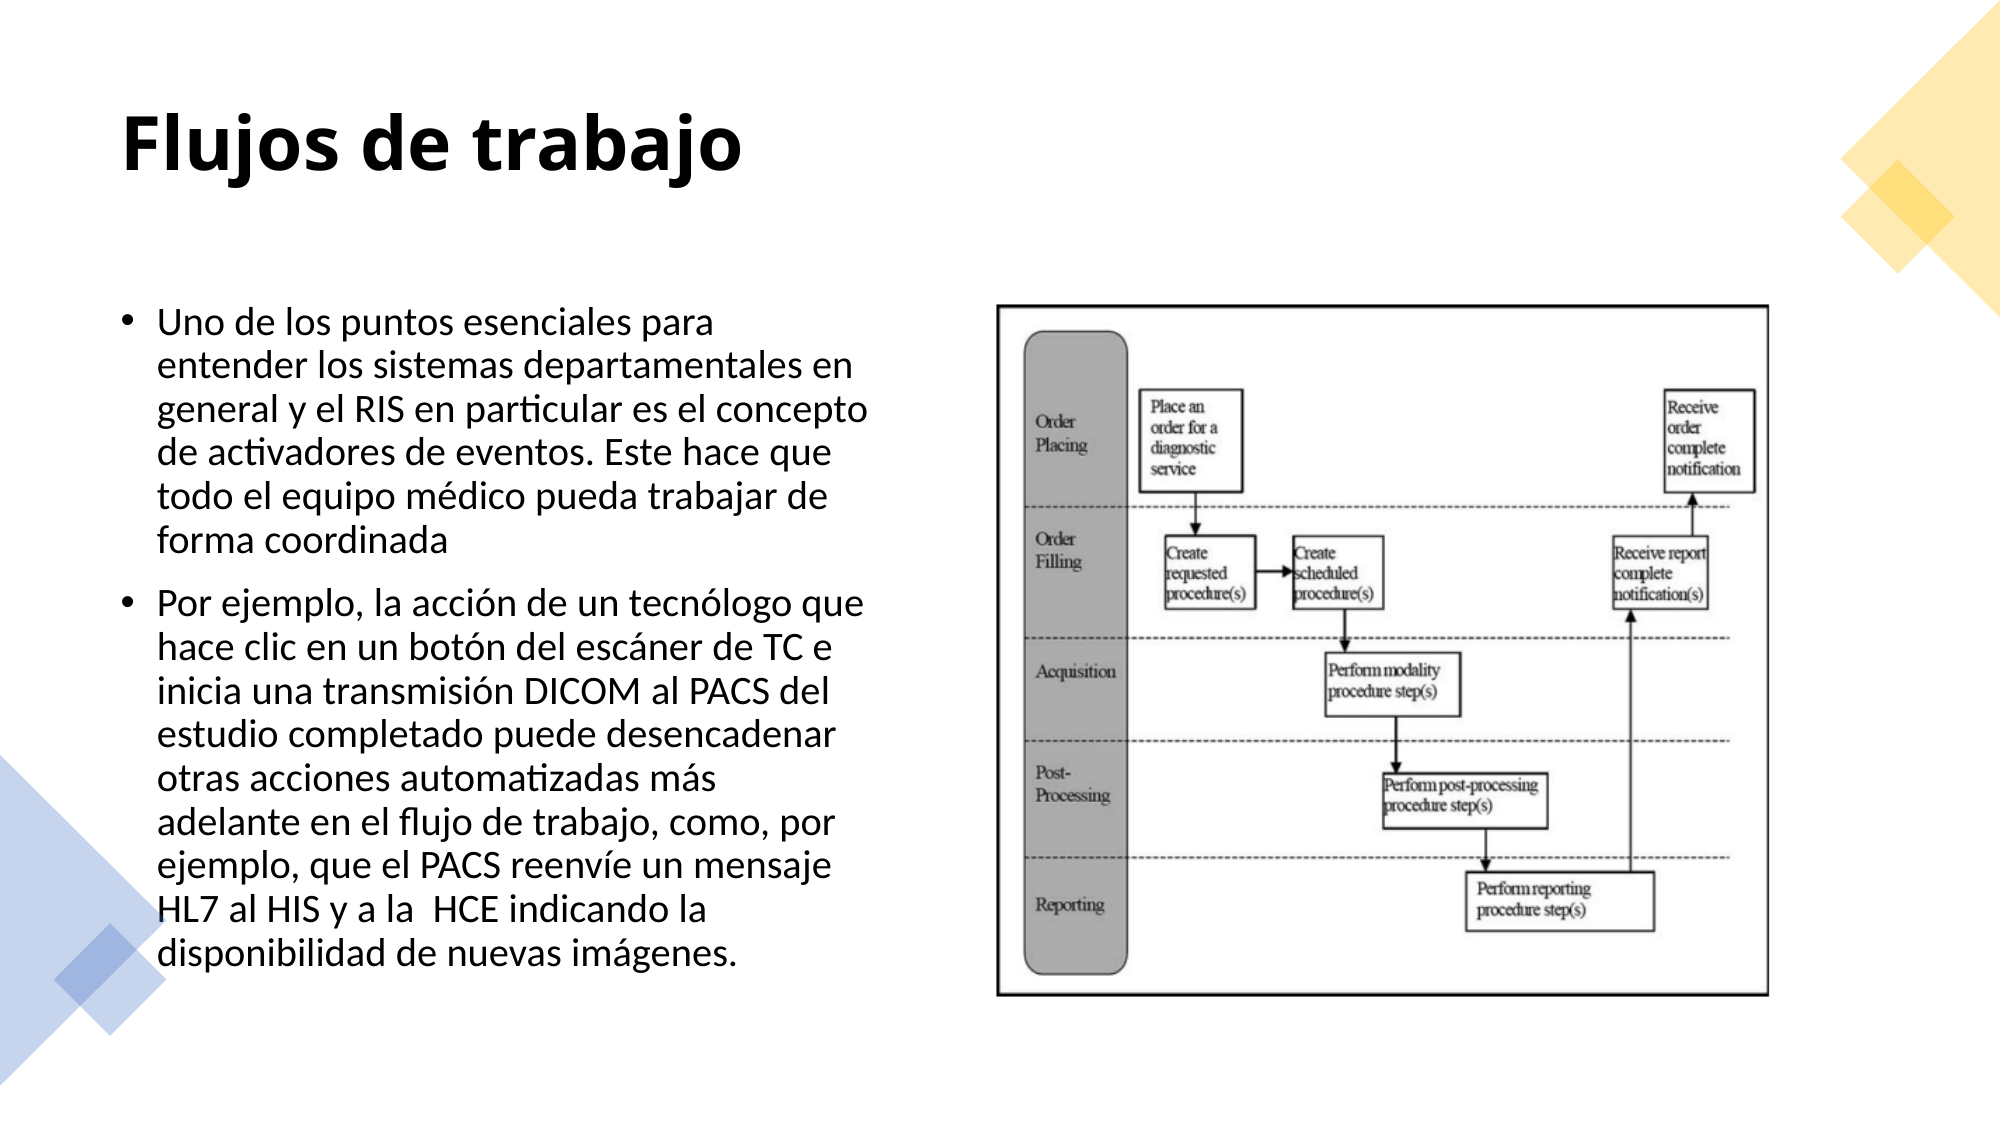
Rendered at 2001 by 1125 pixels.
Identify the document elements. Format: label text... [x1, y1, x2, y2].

picture [991, 292, 1772, 1008]
title Flujos de trabajo [105, 52, 1895, 240]
text_box [0, 0, 2000, 1125]
list Uno de los puntos esenciales para entender los sistemas departamentales en general y el RIS en particular es el concepto de activadores de eventos. Este hace que todo el equipo médico pueda trabajar de forma coordinada Por ejemplo, la acción de un tecnólogo que hace clic en un botón del escáner de TC e inicia una transmisión DICOM al PACS del estudio completado puede desencadenar otras acciones automatizadas más adelante en el flujo de trabajo, como, por ejemplo, que el PACS reenvíe un mensaje HL7 al HIS y a la HCE indicando la disponibilidad de nuevas imágenes. [105, 292, 886, 1014]
